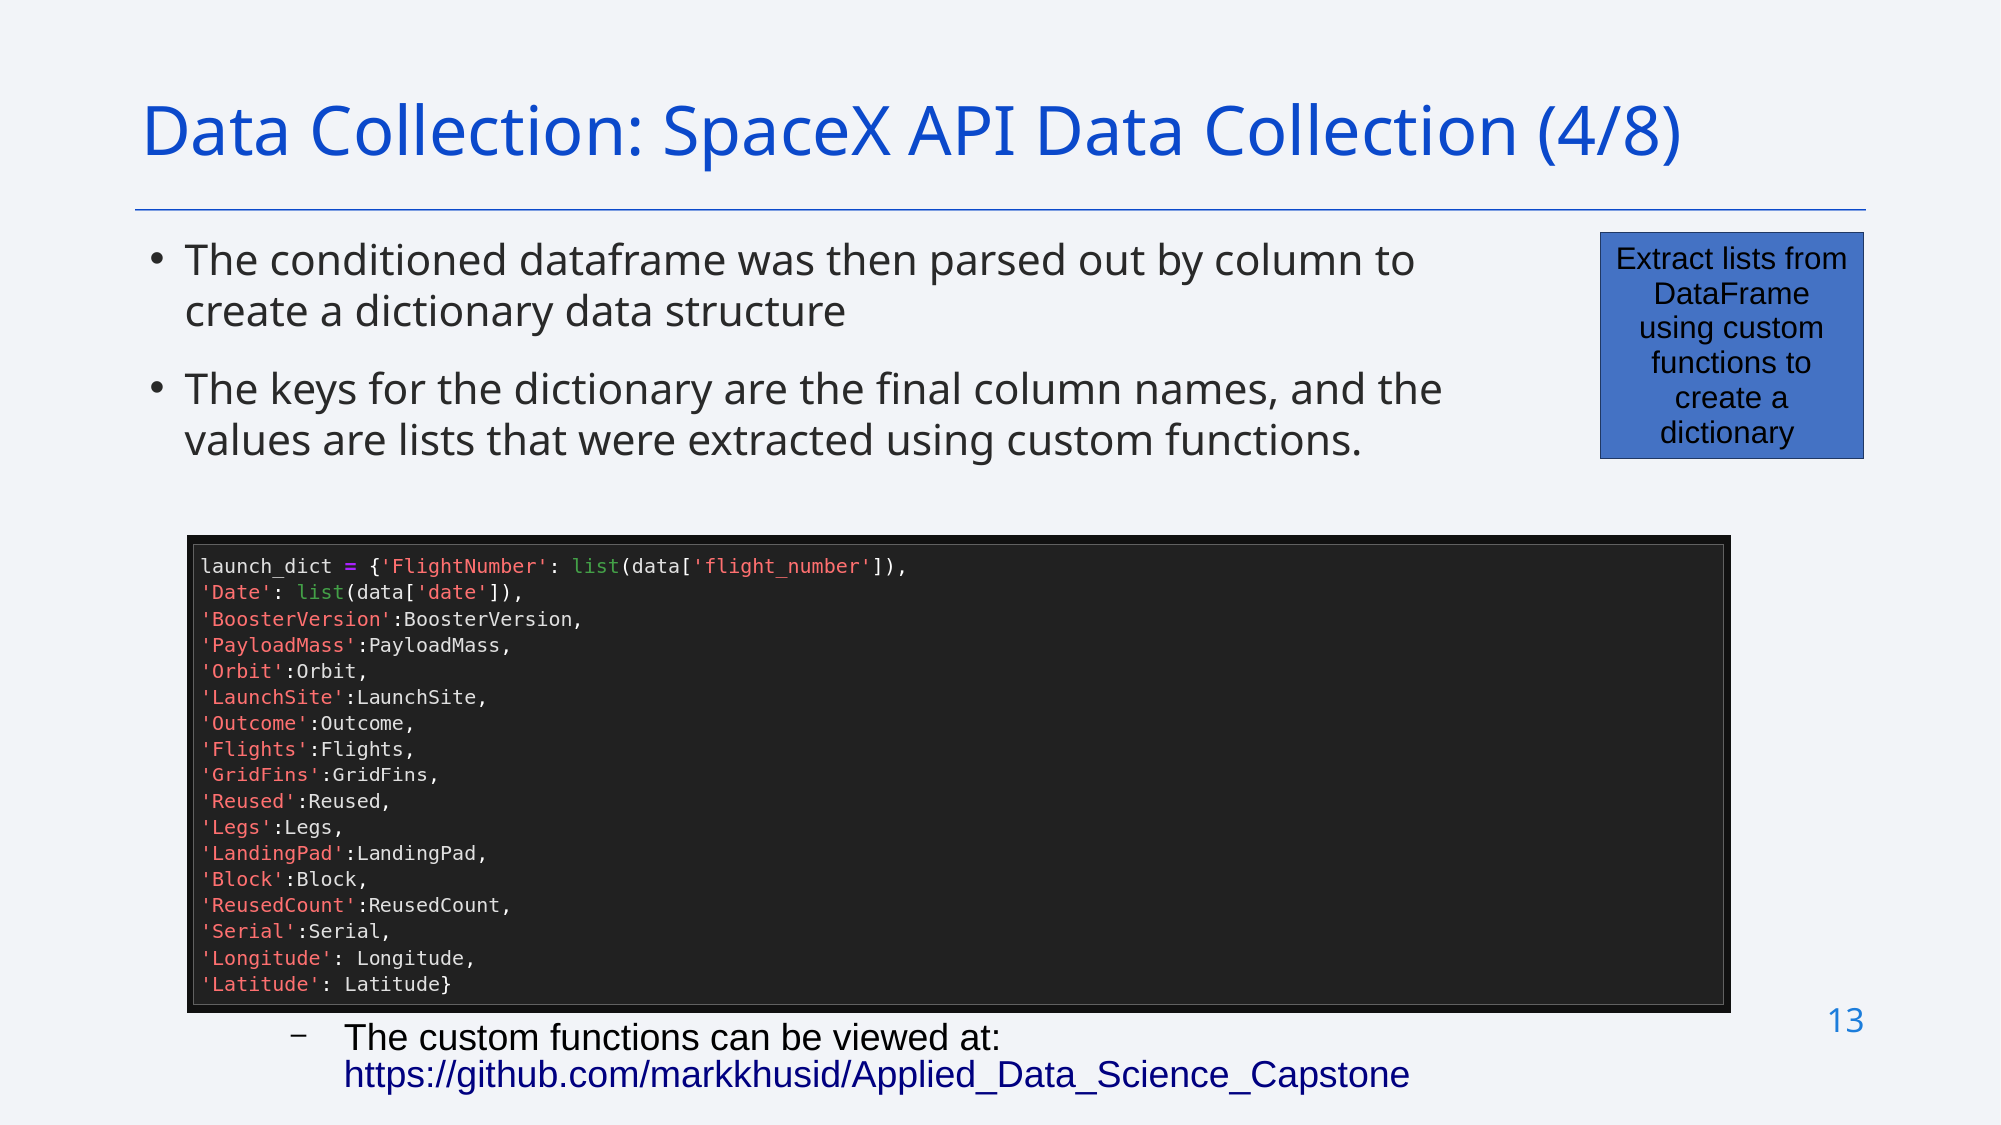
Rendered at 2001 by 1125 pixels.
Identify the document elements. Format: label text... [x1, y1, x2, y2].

text_box Data Collection: SpaceX API Data Collection (4/8) [126, 88, 1852, 179]
text_box Extract lists from DataFrame using custom functions to create a dictionary [1600, 232, 1864, 459]
list The conditioned dataframe was then parsed out by column to create a dictionary data structure The keys for the dictionary are the final column names, and the values are lists that were extracted using custom functions. [134, 224, 1463, 526]
picture [0, 0, 2001, 1125]
text_box The custom functions can be viewed at: https://github.com/markkhusid/Applied_Data_Science_Capstone [187, 1012, 1576, 1103]
